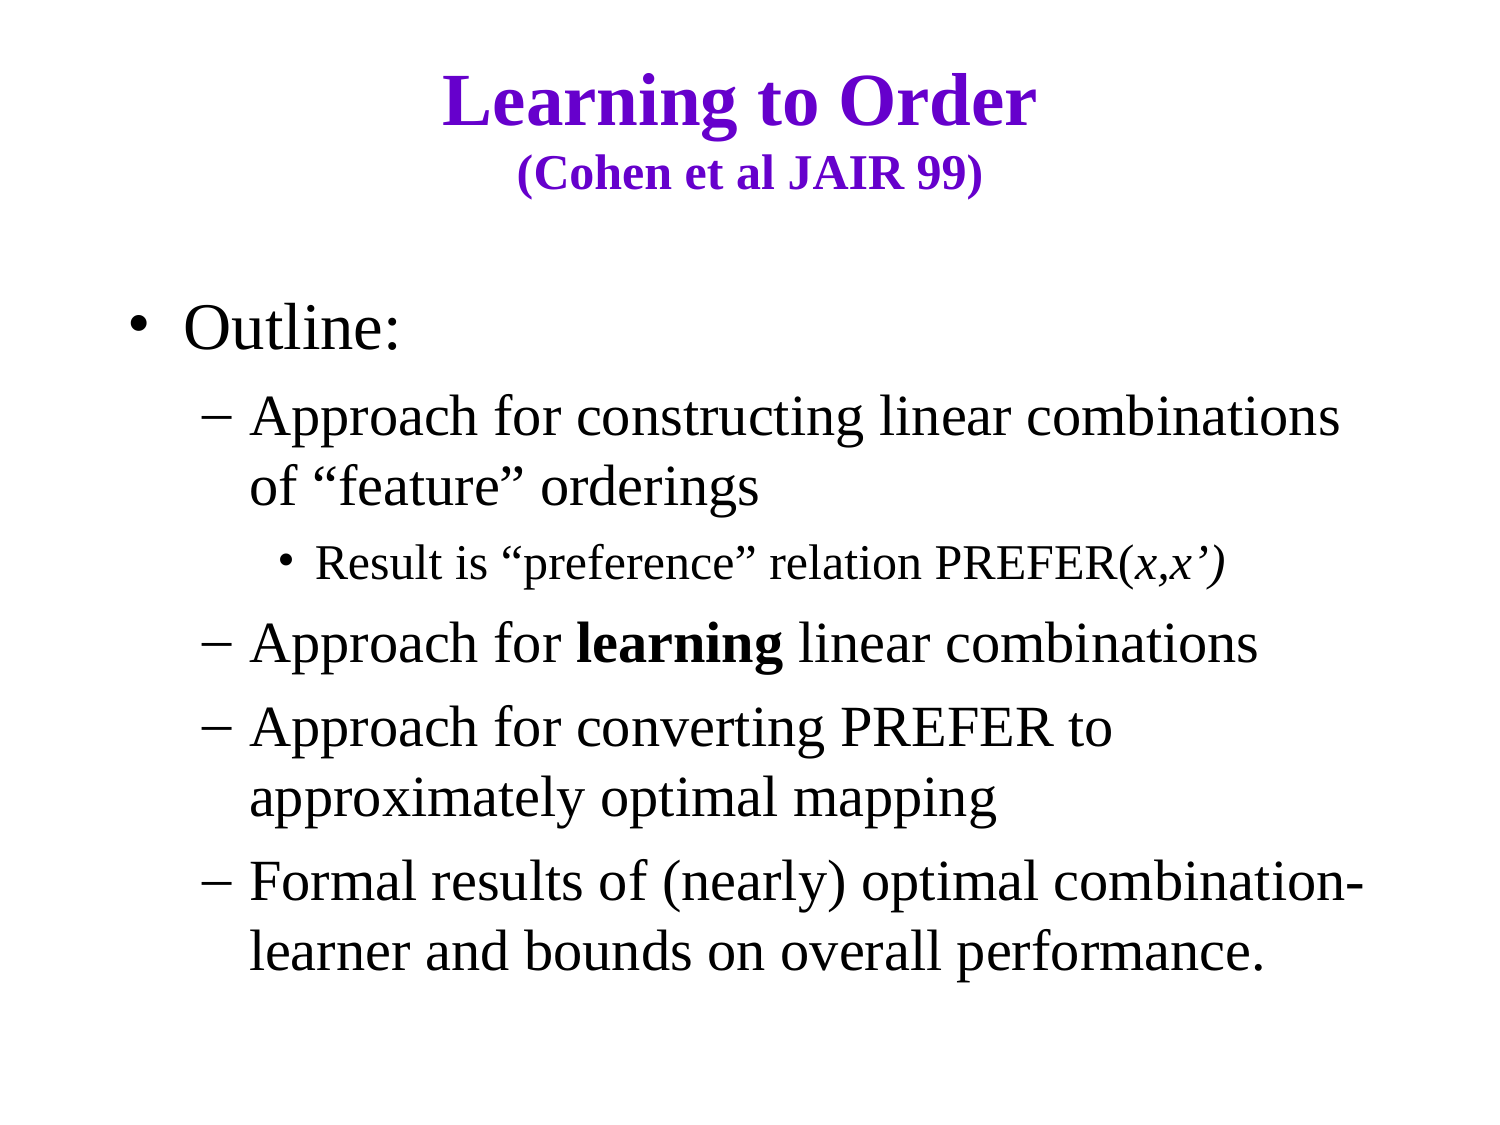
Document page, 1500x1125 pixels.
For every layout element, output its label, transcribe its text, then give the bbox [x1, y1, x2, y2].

title Learning to Order (Cohen et al JAIR 99) [112, 62, 1388, 188]
list Outline: Approach for constructing linear combinations of “feature” orderings Result is “preference” relation PREFER(x,x’) Approach for learning linear combinations Approach for converting PREFER to approximately optimal mapping Formal results of (nearly) optimal combination-learner and bounds on overall performance. [112, 275, 1388, 1000]
